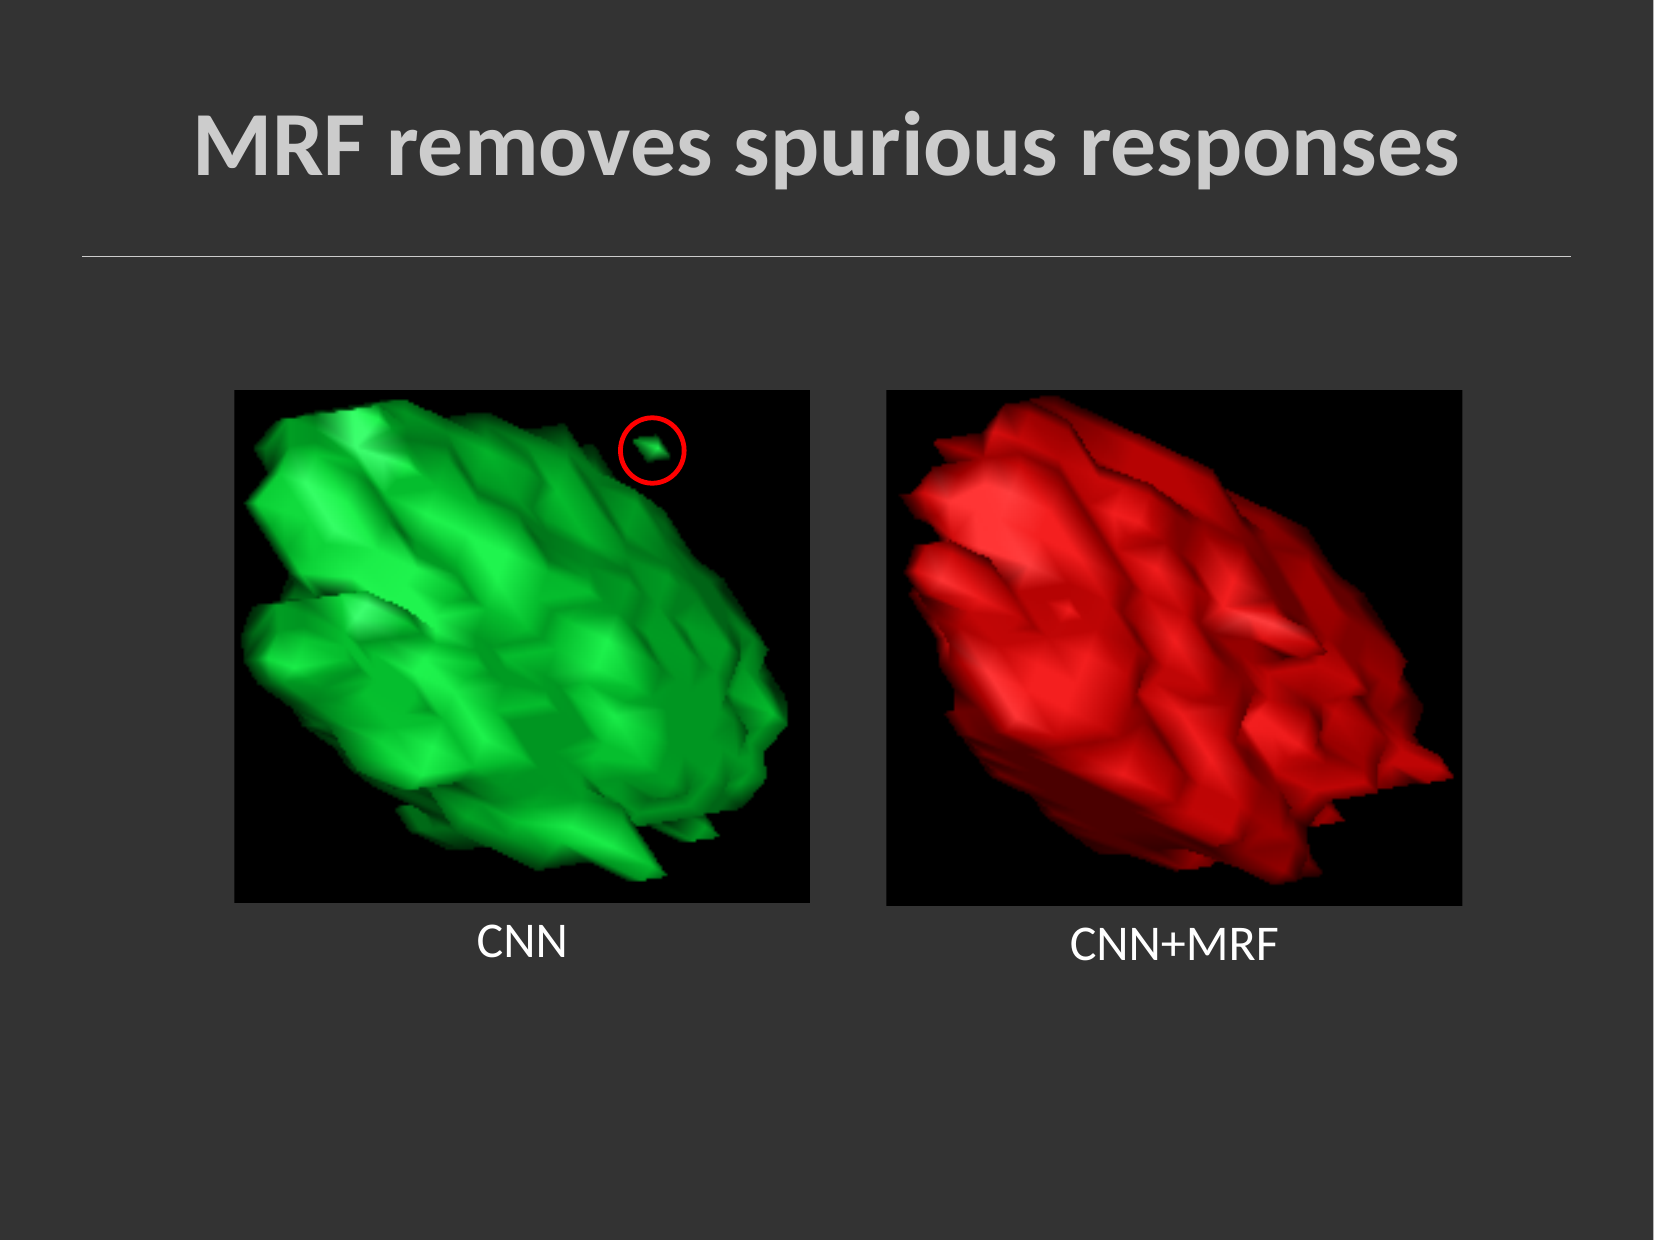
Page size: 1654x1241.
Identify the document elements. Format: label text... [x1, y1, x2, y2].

text_box [620, 417, 685, 484]
picture [234, 390, 811, 903]
title MRF removes spurious responses [82, 49, 1571, 257]
picture [886, 390, 1463, 906]
